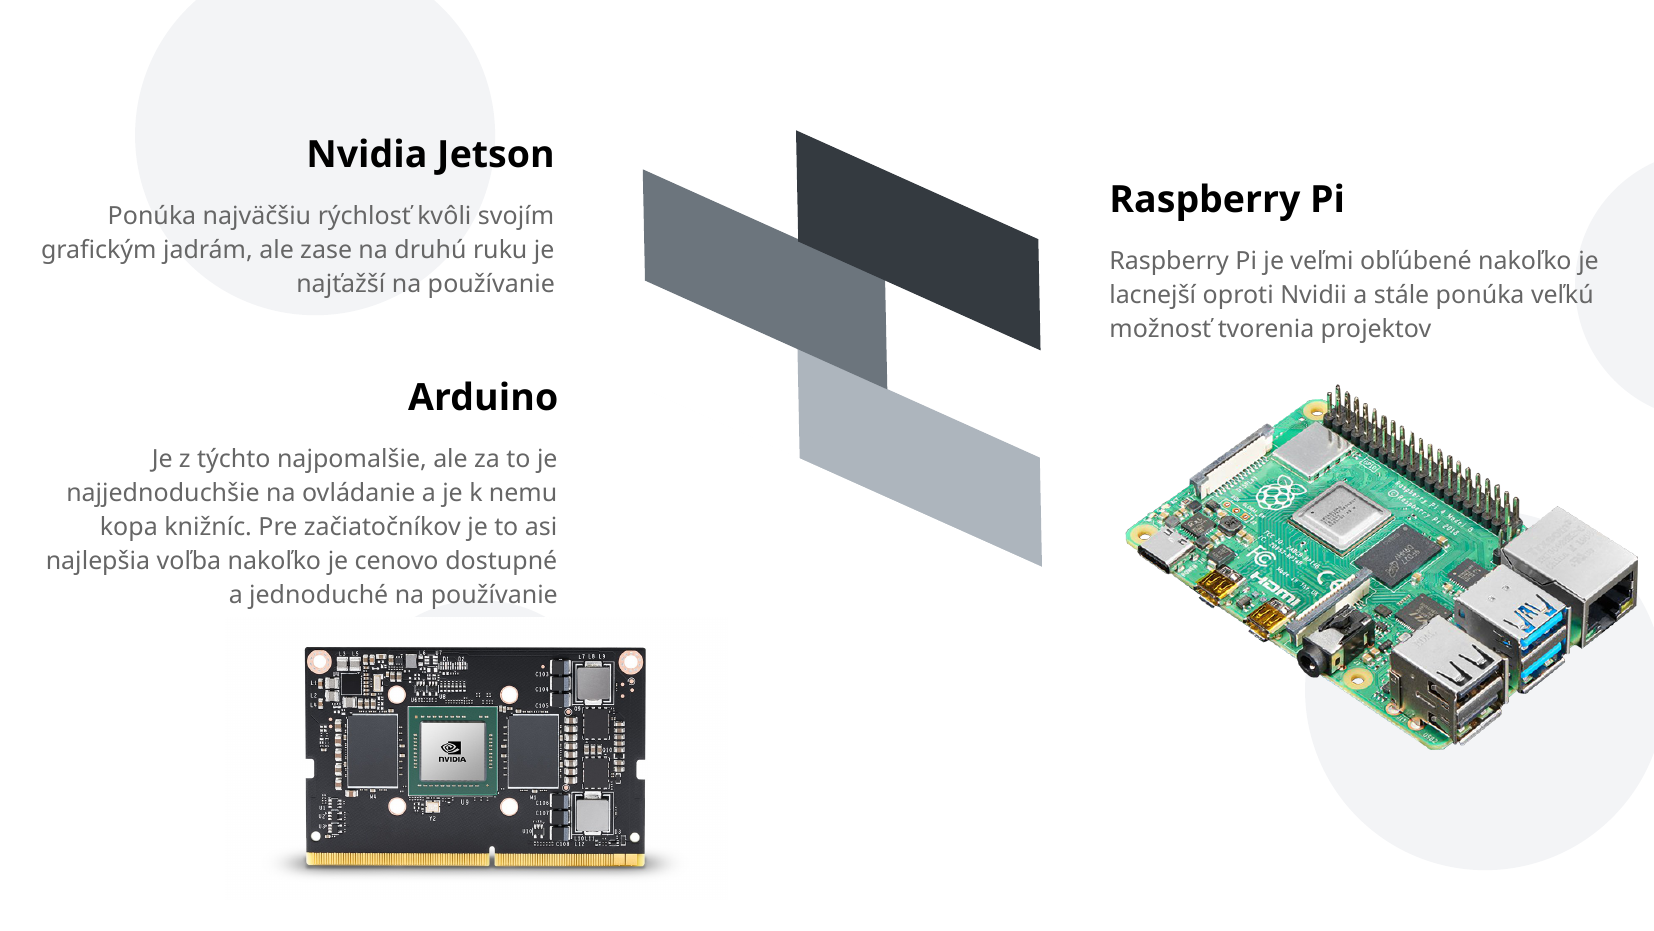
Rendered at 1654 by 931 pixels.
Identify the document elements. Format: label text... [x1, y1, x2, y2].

text_box Arduino [243, 362, 574, 429]
text_box Raspberry Pi je veľmi obľúbené nakoľko je lacnejší oproti Nvidii a stále ponúka veľkú možnosť tvorenia projektov [1094, 235, 1650, 358]
picture [225, 617, 728, 901]
picture [1125, 384, 1638, 751]
text_box Je z týchto najpomalšie, ale za to je najjednoduchšie na ovládanie a je k nemu kopa knižníc. Pre začiatočníkov je to asi najlepšia voľba nakoľko je cenovo dostupné a jednoduché na používanie [18, 432, 574, 618]
text_box Raspberry Pi [1094, 165, 1425, 231]
text_box Ponúka najväčšiu rýchlosť kvôli svojím grafickým jadrám, ale zase na druhú ruku je najťažší na používanie [15, 190, 571, 313]
text_box [595, 387, 1093, 931]
text_box Nvidia Jetson [240, 120, 571, 186]
